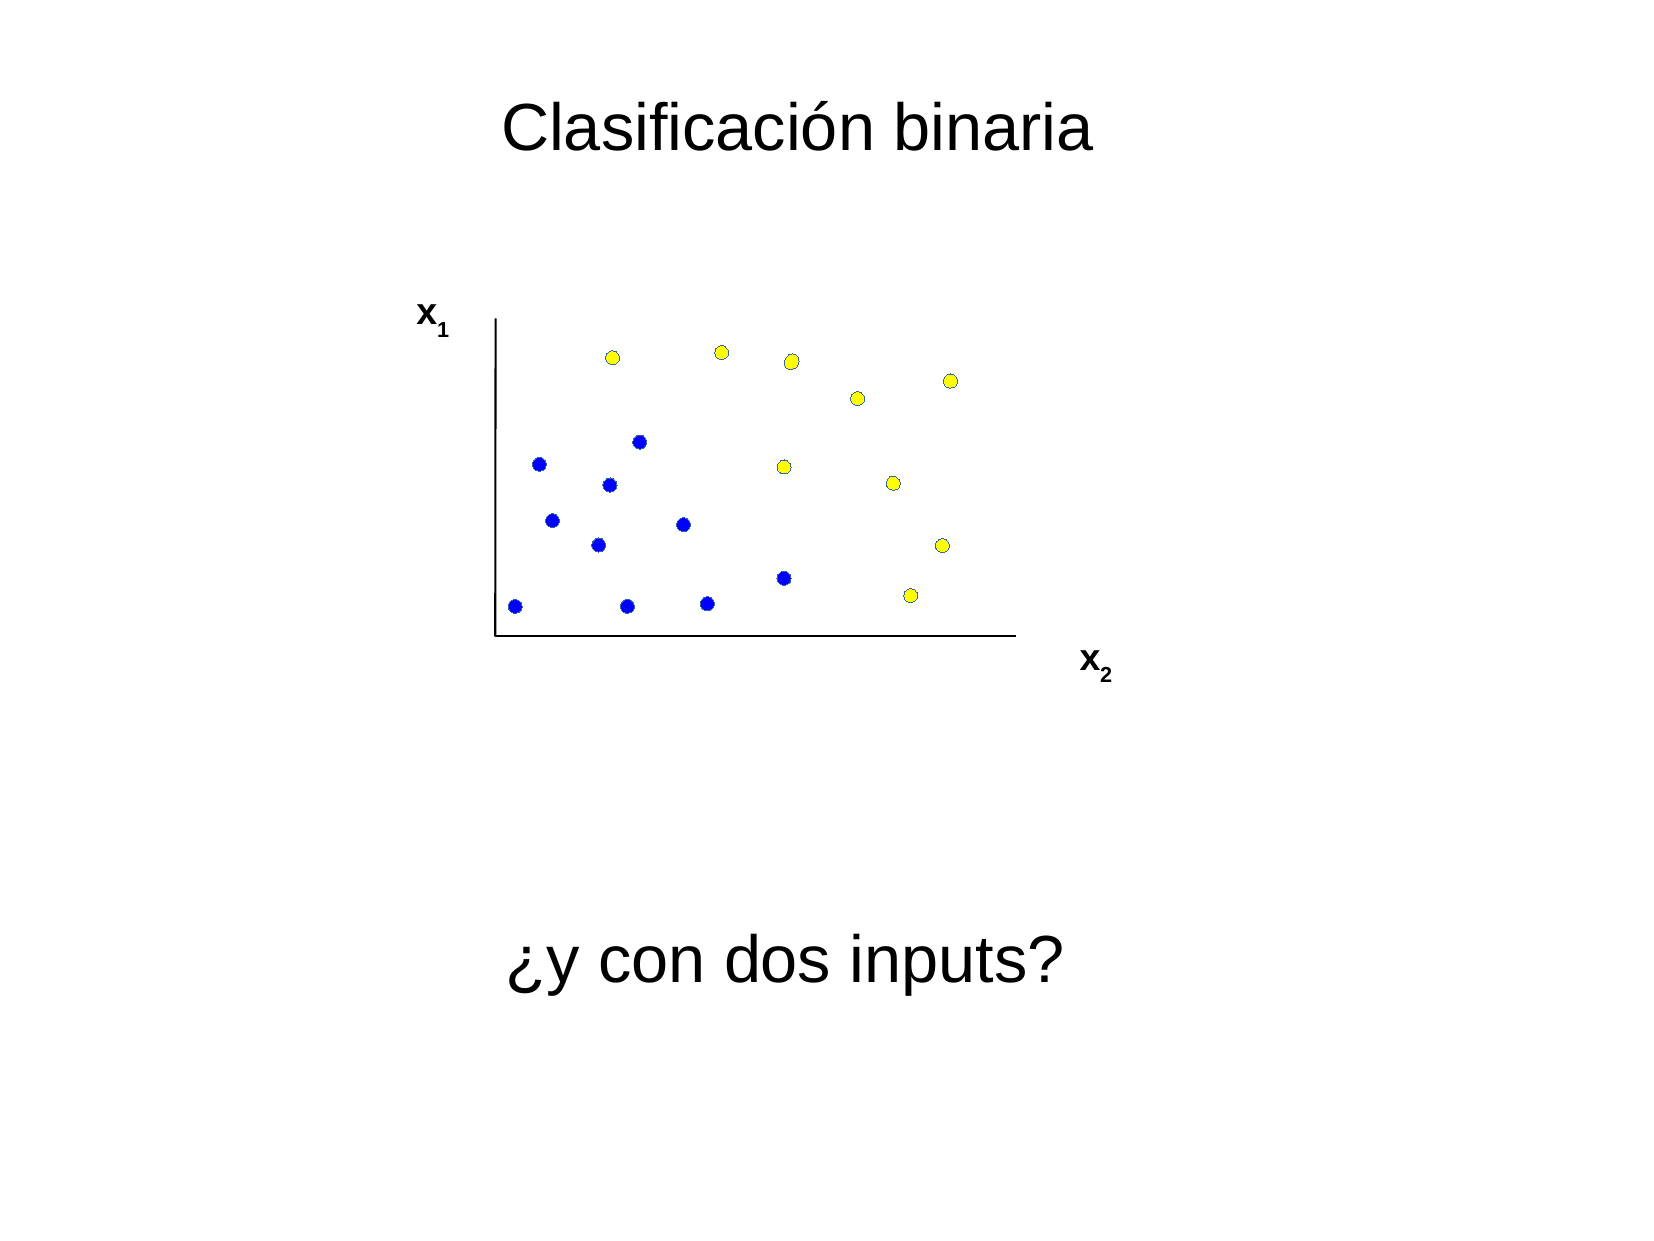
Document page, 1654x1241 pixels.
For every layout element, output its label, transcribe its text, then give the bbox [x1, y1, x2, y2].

text_box [886, 476, 901, 491]
text_box [508, 599, 523, 614]
text_box [591, 537, 606, 553]
text_box x1 [401, 283, 474, 350]
text_box [943, 373, 958, 389]
text_box [676, 517, 691, 532]
text_box [602, 477, 618, 493]
text_box [532, 457, 547, 472]
text_box [784, 353, 800, 370]
title ¿y con dos inputs? [354, 868, 1217, 1052]
text_box [632, 435, 647, 450]
text_box [903, 588, 918, 603]
text_box [850, 391, 865, 406]
text_box [605, 350, 620, 365]
text_box [776, 571, 792, 586]
title Clasificación binaria [366, 35, 1229, 219]
text_box x2 [1064, 628, 1137, 695]
text_box [714, 345, 729, 360]
text_box [777, 459, 792, 474]
text_box [935, 538, 950, 553]
text_box [620, 599, 635, 614]
text_box [545, 513, 560, 528]
text_box [700, 596, 715, 611]
